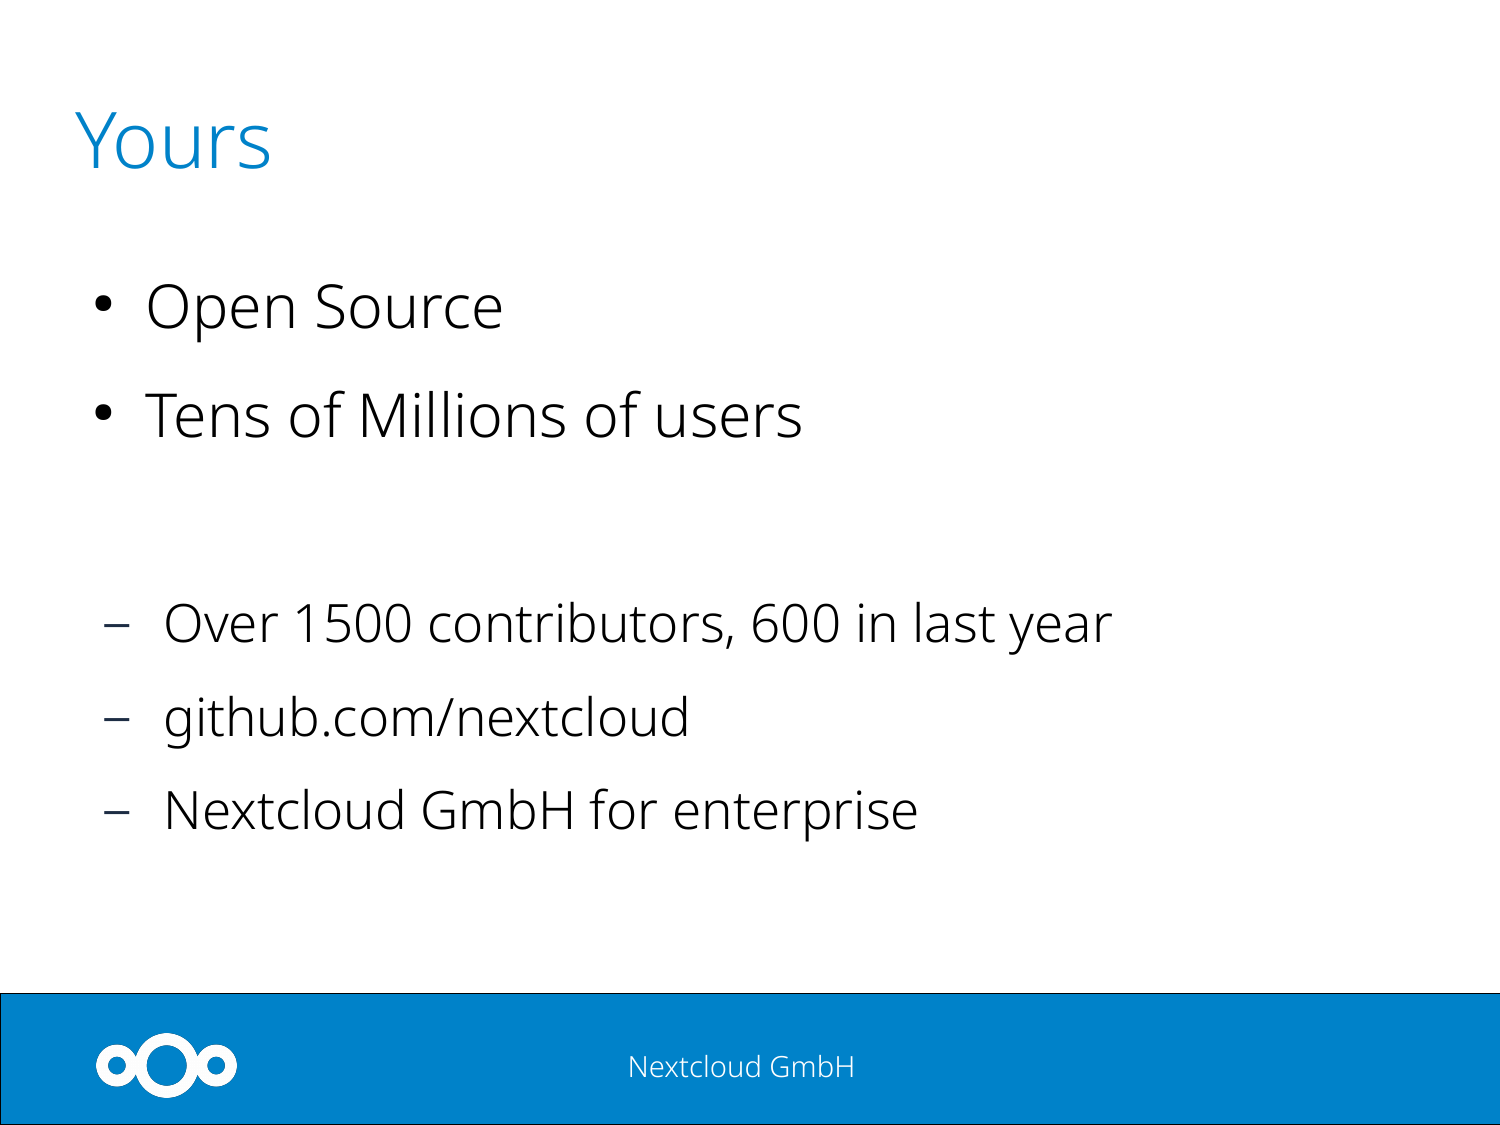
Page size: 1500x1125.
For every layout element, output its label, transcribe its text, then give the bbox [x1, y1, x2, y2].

picture [96, 1033, 237, 1098]
list Open Source Tens of Millions of users Over 1500 contributors, 600 in last year github.com/nextcloud Nextcloud GmbH for enterprise [74, 263, 1425, 916]
title Yours [74, 44, 1425, 233]
